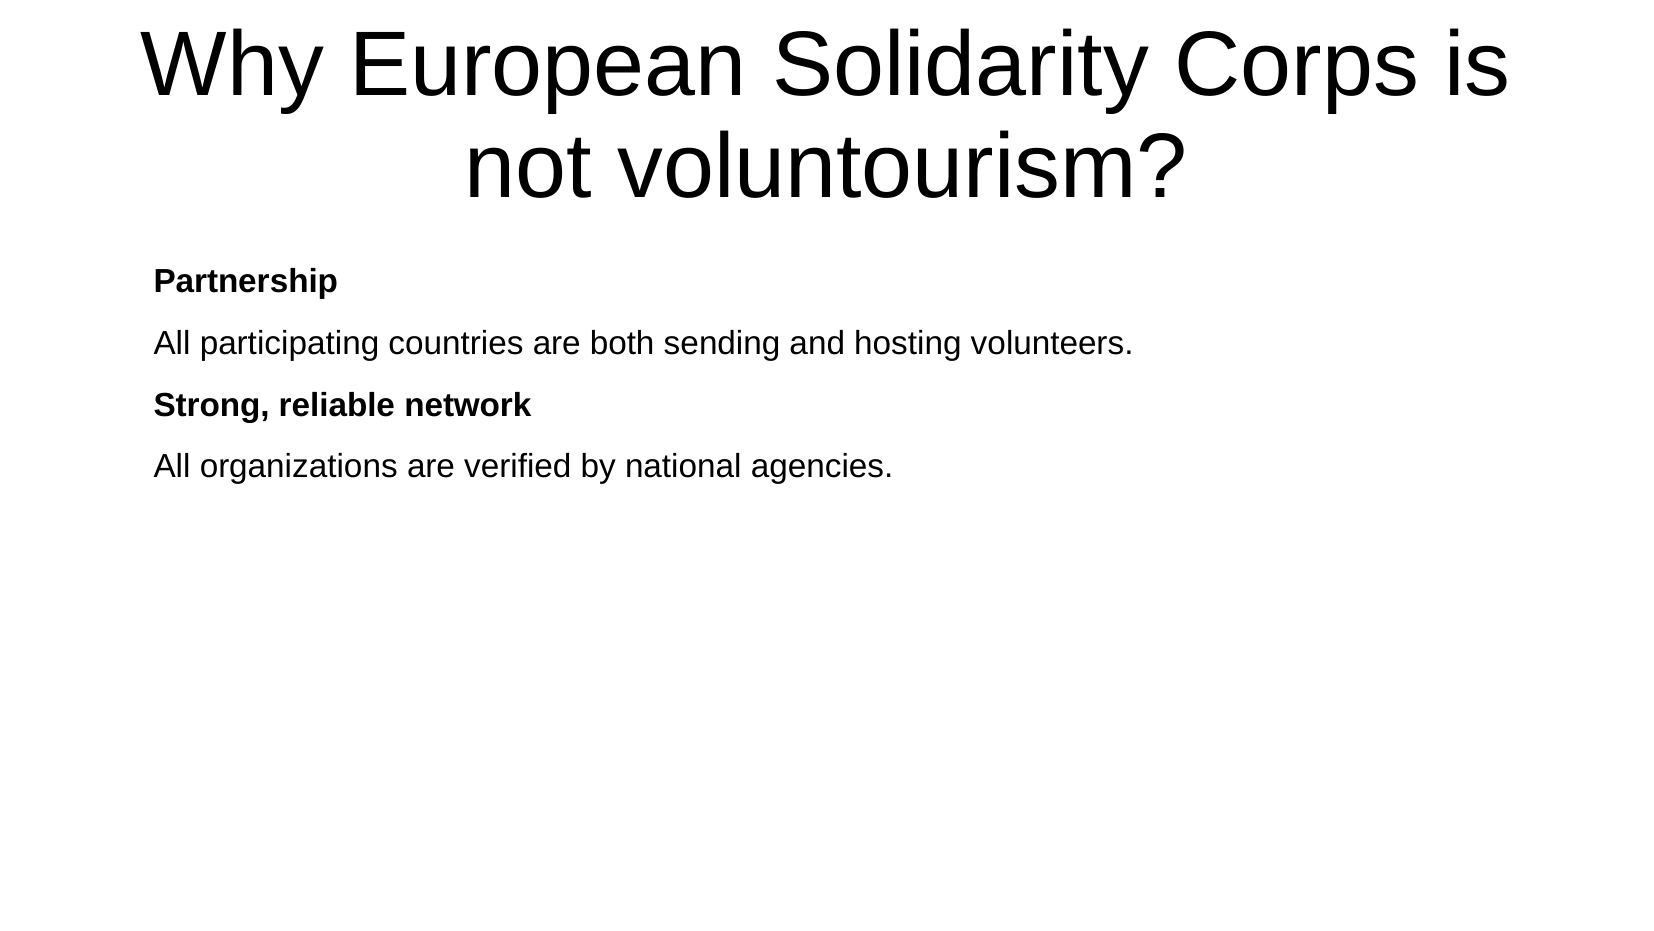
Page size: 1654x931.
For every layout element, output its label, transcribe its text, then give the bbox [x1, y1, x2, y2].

list Partnership All participating countries are both sending and hosting volunteers. Strong, reliable network All organizations are verified by national agencies. [82, 262, 1571, 758]
title Why European Solidarity Corps is not voluntourism? [82, 12, 1571, 218]
